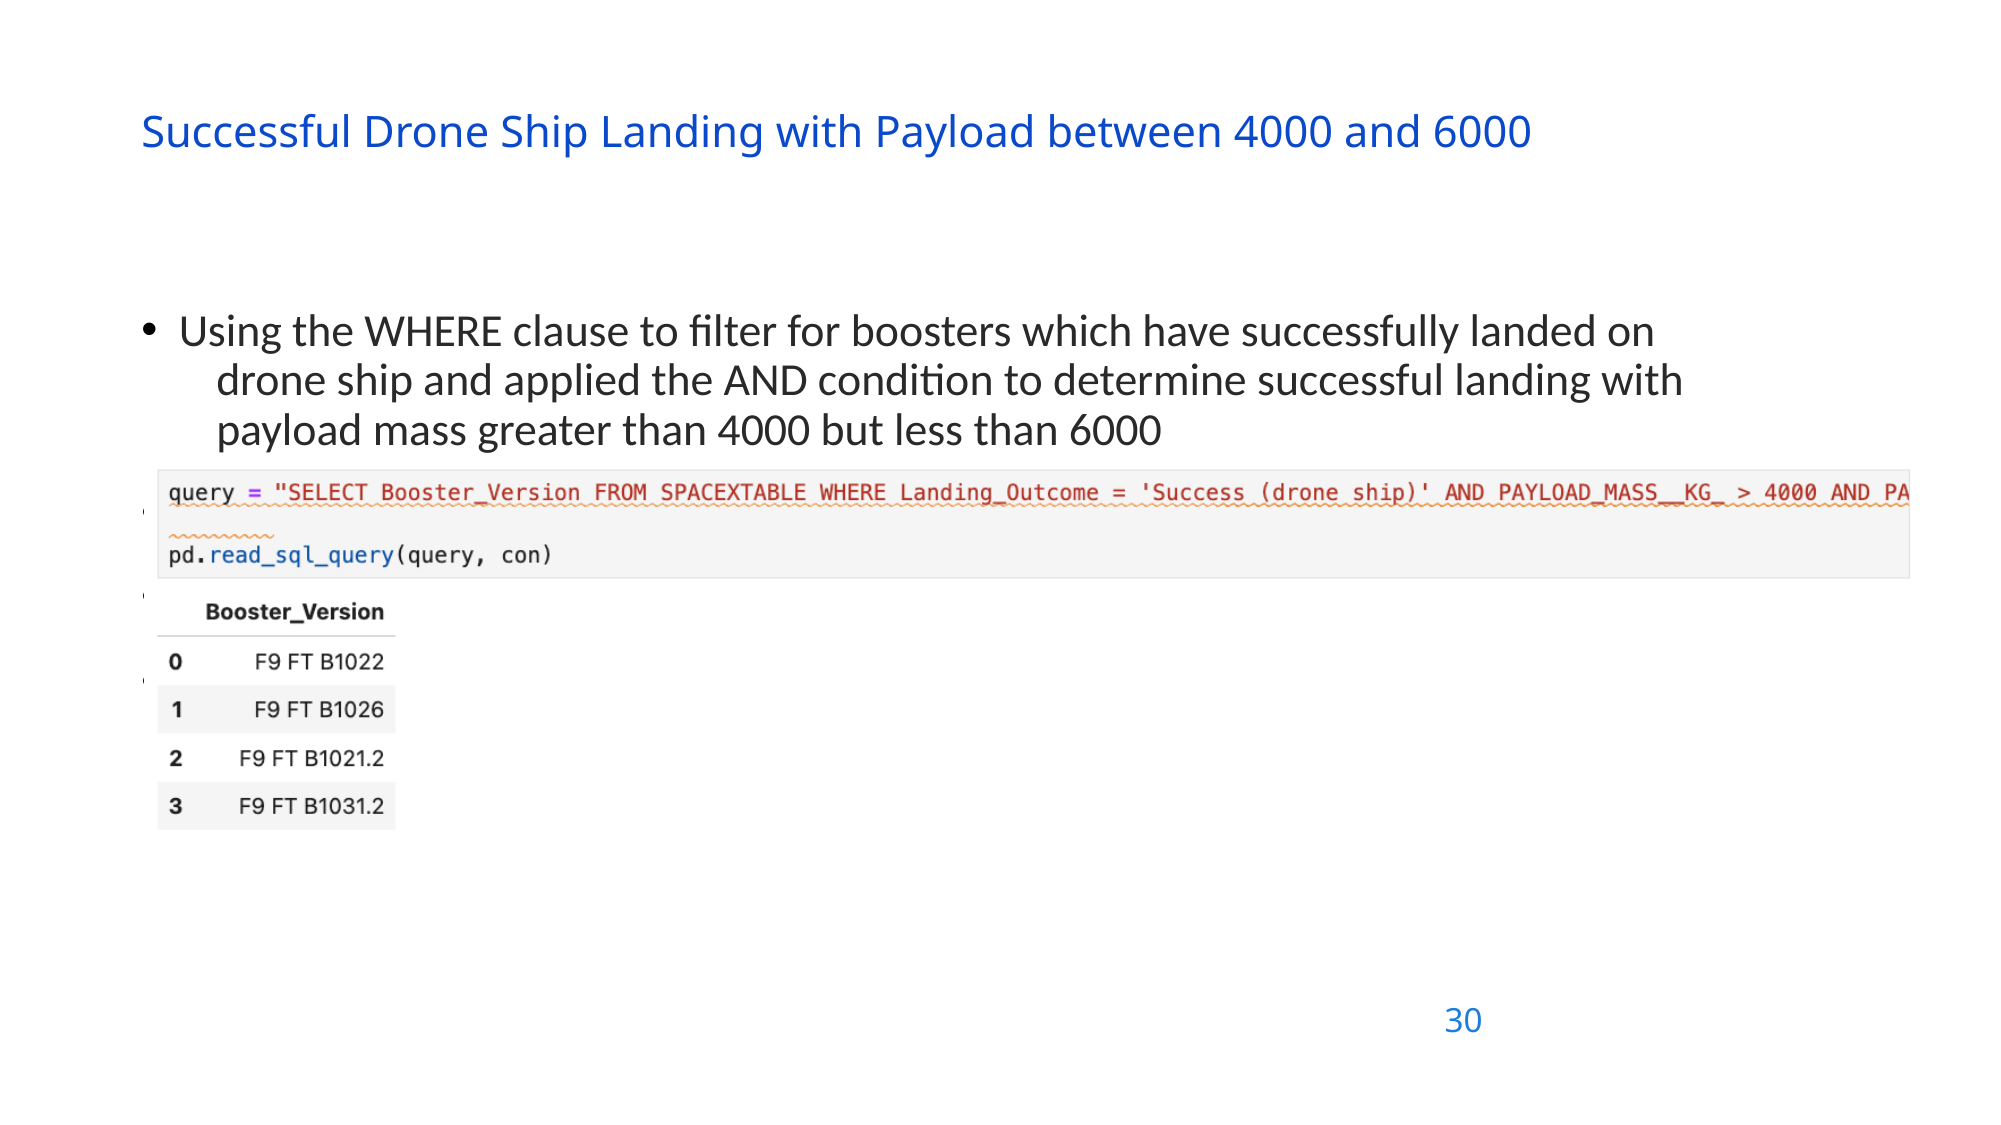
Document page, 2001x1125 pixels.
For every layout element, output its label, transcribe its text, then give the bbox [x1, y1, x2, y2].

slide_number 30 [1429, 988, 1880, 1055]
picture [144, 457, 1918, 831]
list Using the WHERE clause to filter for boosters which have successfully landed on drone ship and applied the AND condition to determine successful landing with payload mass greater than 4000 but less than 6000 [126, 299, 1726, 1014]
text_box Successful Drone Ship Landing with Payload between 4000 and 6000 [126, 88, 1852, 179]
